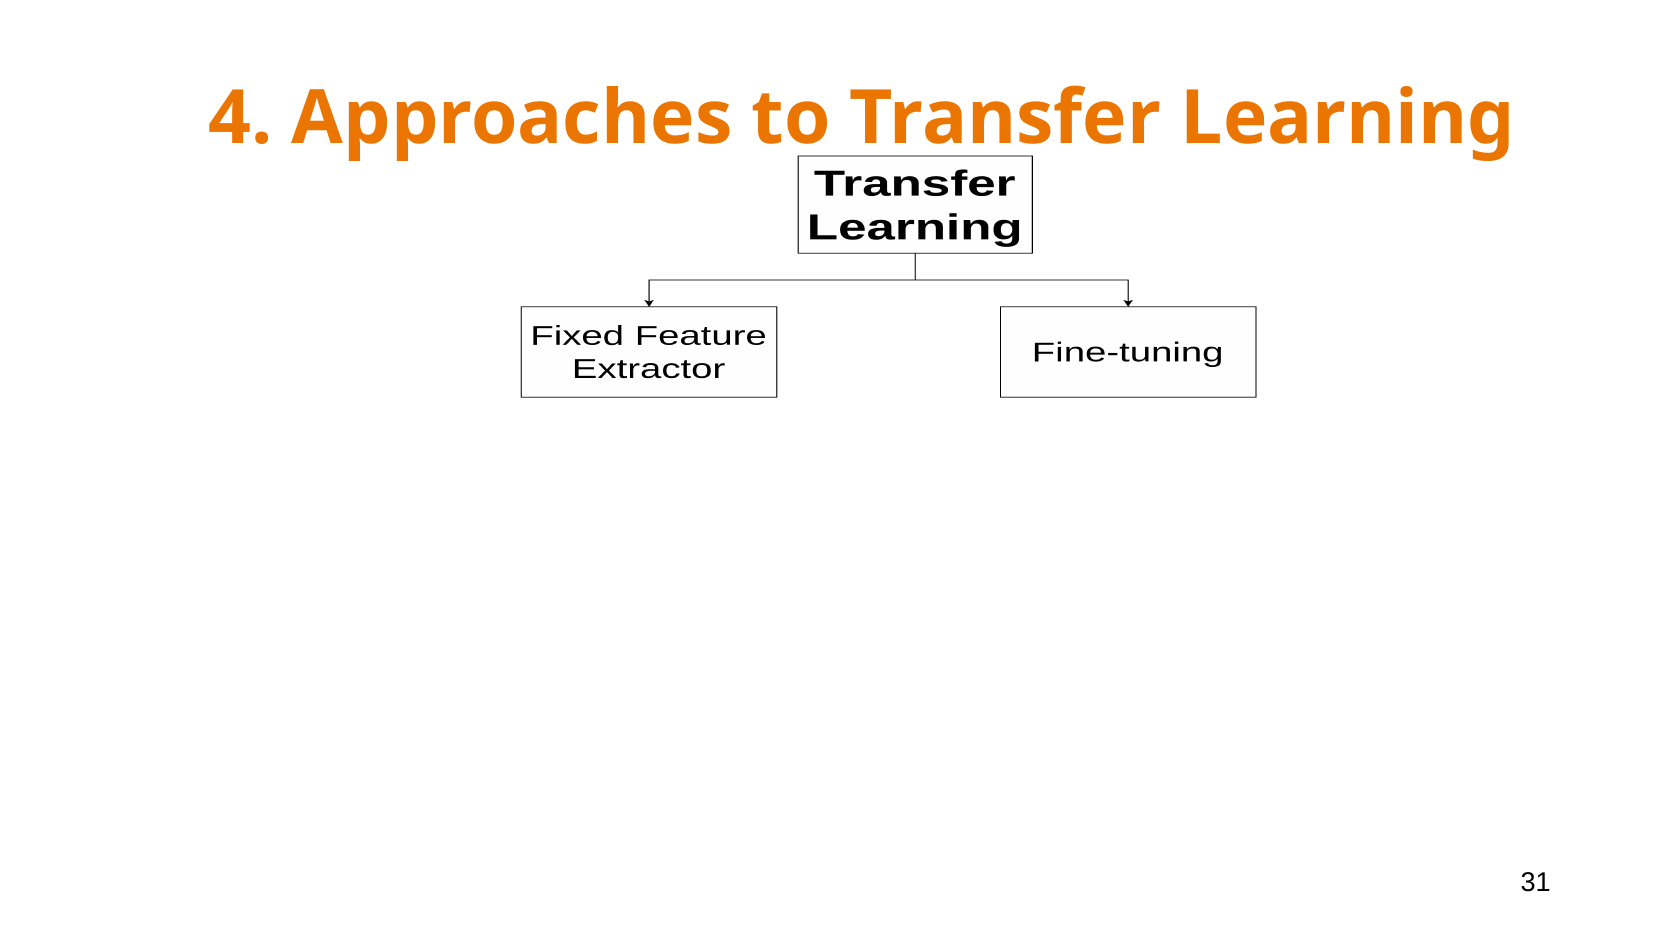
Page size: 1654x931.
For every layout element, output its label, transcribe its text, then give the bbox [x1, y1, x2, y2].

picture [510, 148, 1267, 406]
title 4. Approaches to Transfer Learning [82, 37, 1571, 193]
